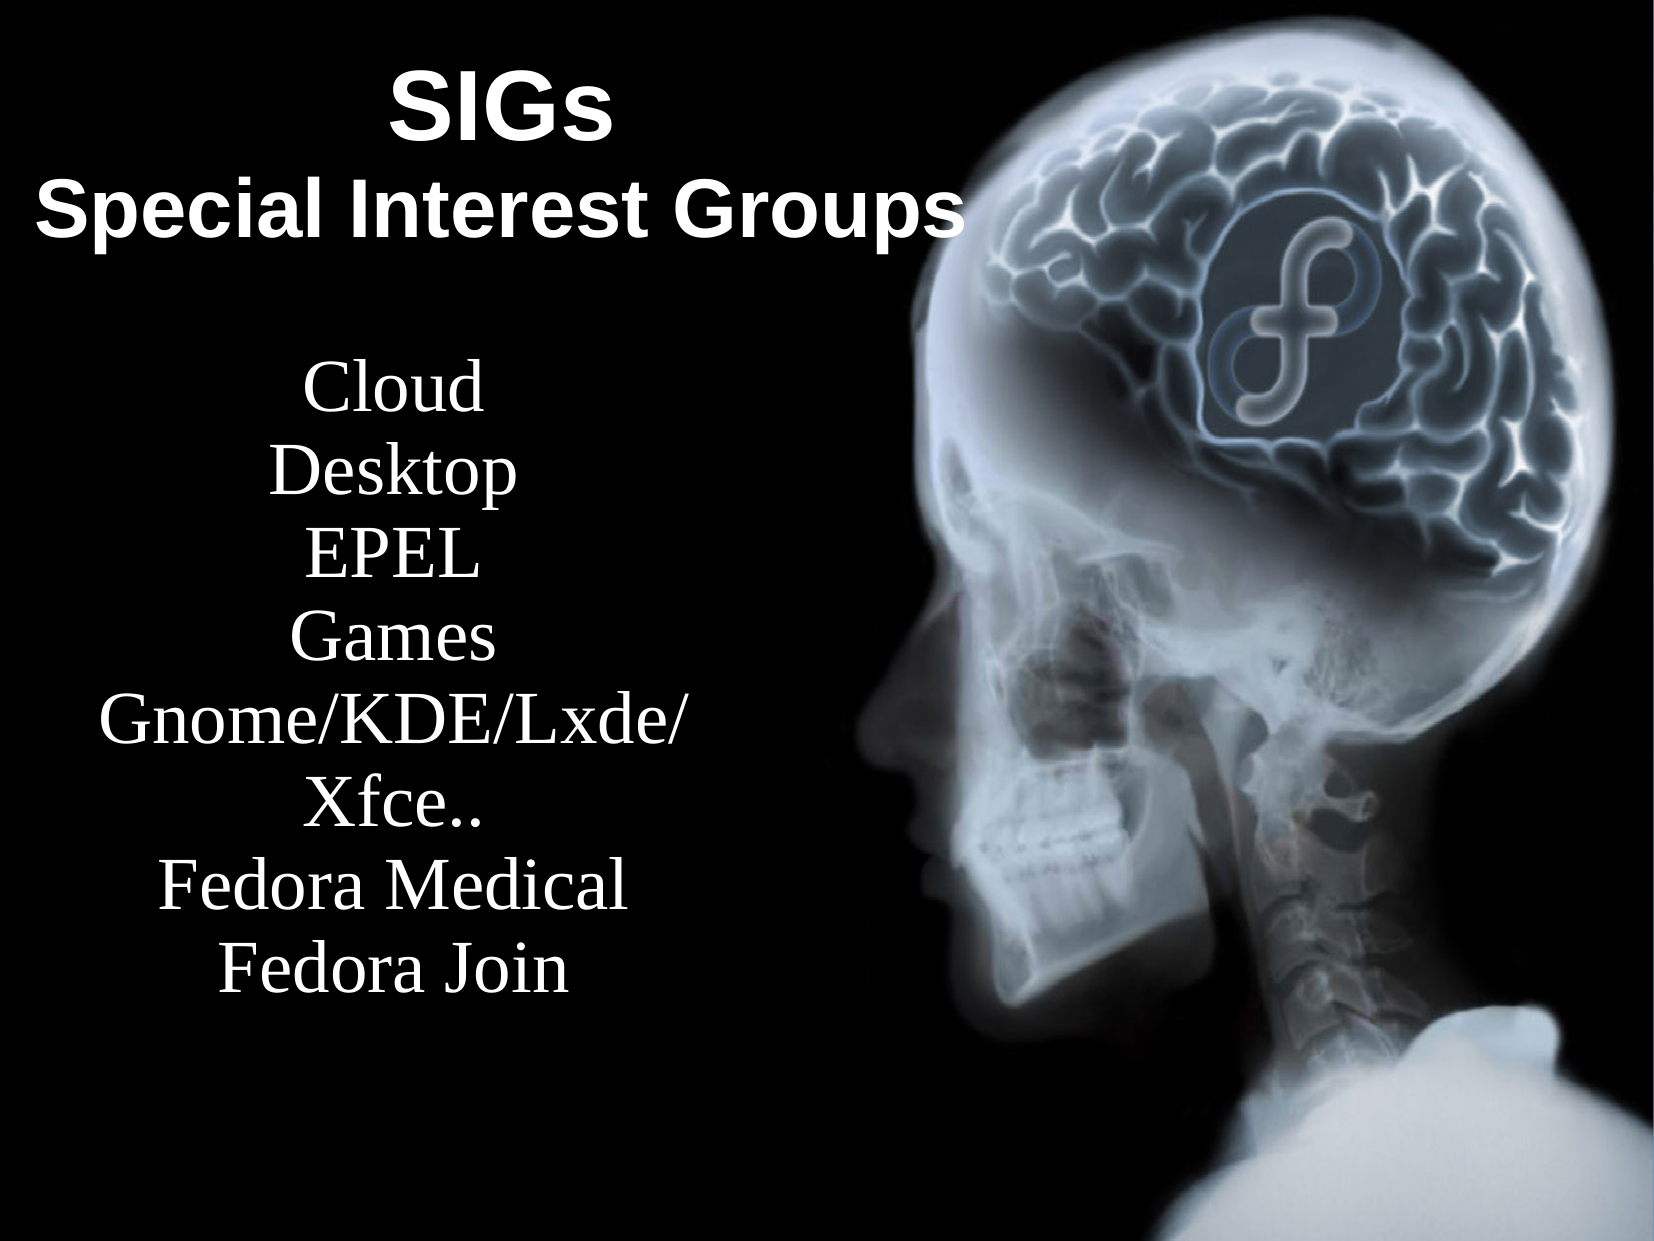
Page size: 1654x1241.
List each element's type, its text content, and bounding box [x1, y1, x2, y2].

text_box SIGs Special Interest Groups [28, 34, 976, 271]
picture [0, 0, 1654, 1241]
text_box Cloud Desktop EPEL Games Gnome/KDE/Lxde/Xfce.. Fedora Medical Fedora Join [37, 337, 751, 1100]
